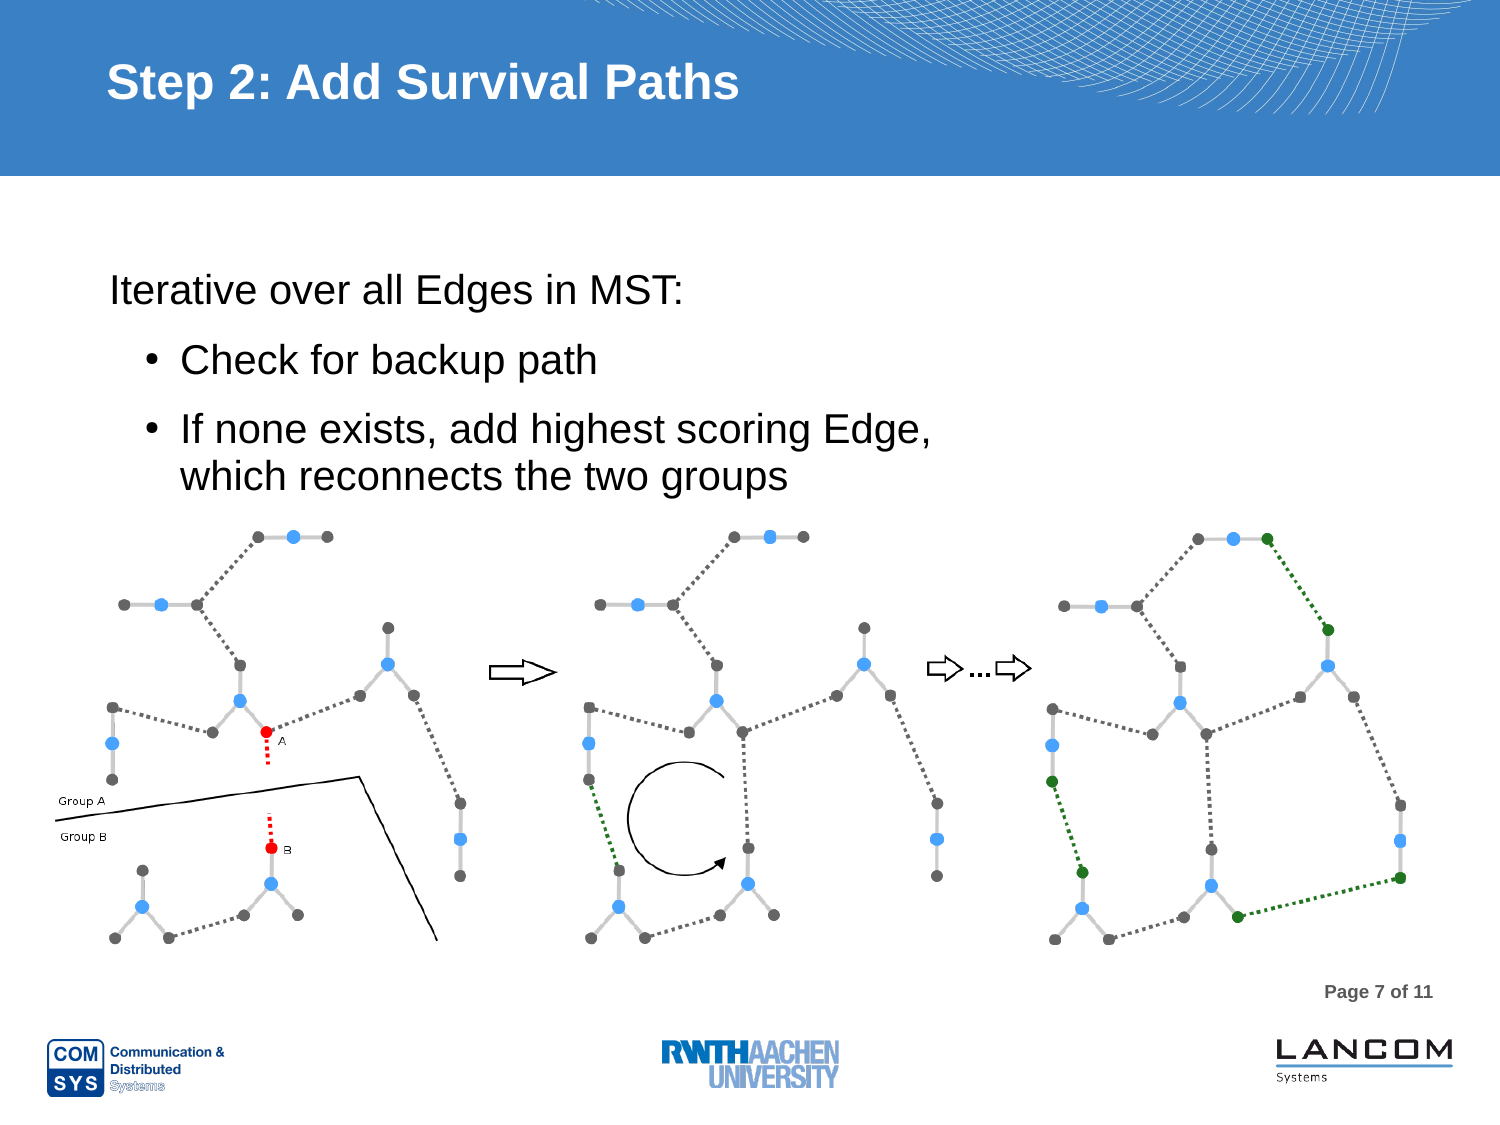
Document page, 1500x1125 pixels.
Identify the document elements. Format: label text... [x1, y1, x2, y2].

picture [54, 530, 1406, 945]
text_box Iterative over all Edges in MST: Check for backup path If none exists, add highest scoring Edge, which reconnects the two groups [94, 236, 1288, 497]
picture [1275, 1039, 1453, 1084]
title Step 2: Add Survival Paths [106, 35, 1176, 110]
picture [0, 0, 1500, 176]
